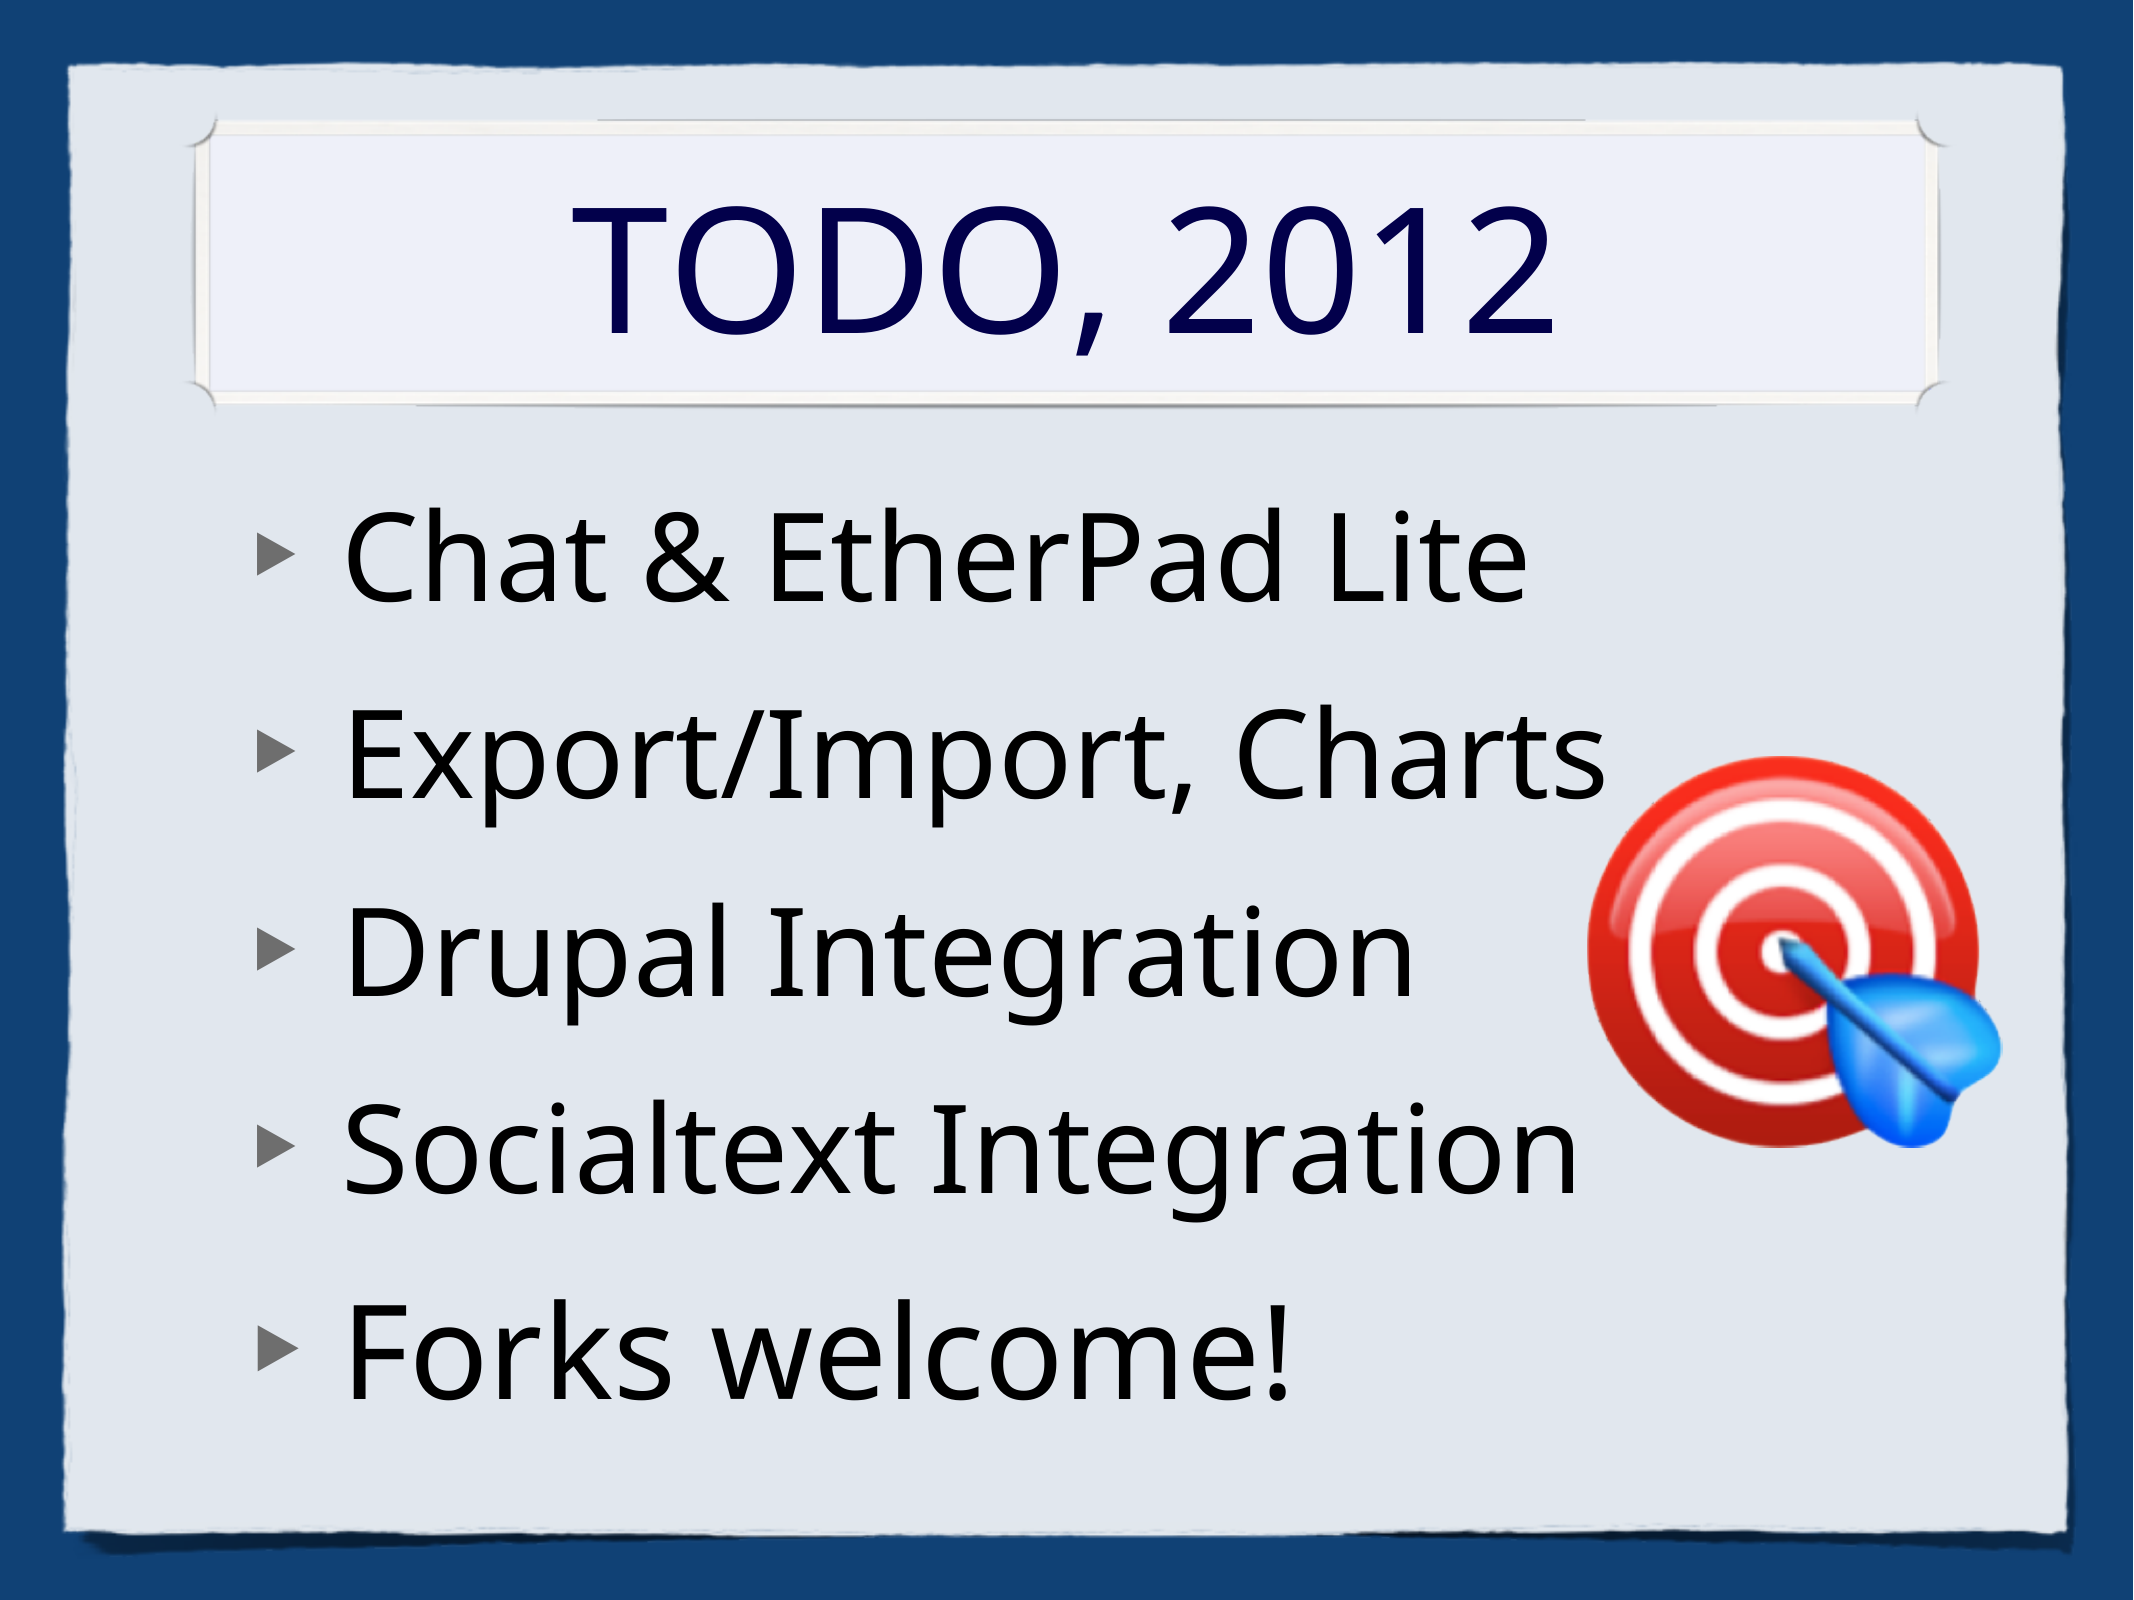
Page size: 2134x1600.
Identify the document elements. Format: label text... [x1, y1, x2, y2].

text_box Chat & EtherPad Lite Export/Import, Charts Drupal Integration Socialtext Integration Forks welcome! [247, 329, 1748, 1576]
picture [54, 52, 2078, 1559]
